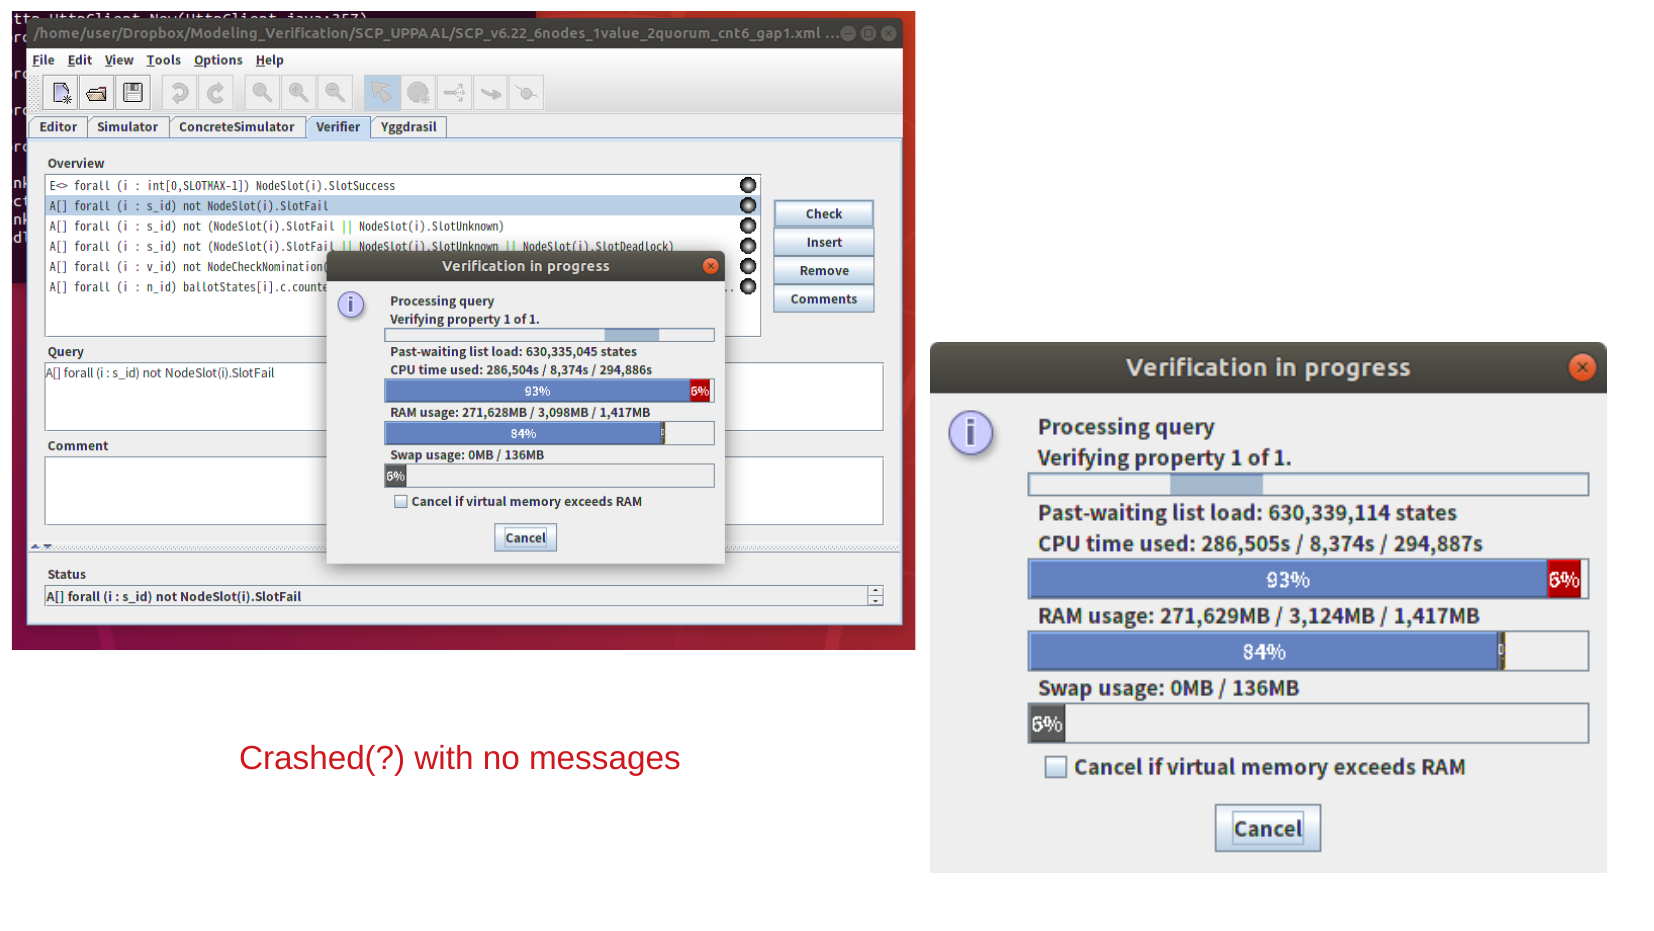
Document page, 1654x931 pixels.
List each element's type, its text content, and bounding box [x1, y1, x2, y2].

picture [11, 11, 916, 650]
picture [930, 342, 1607, 873]
text_box Crashed(?) with no messages [224, 732, 697, 804]
